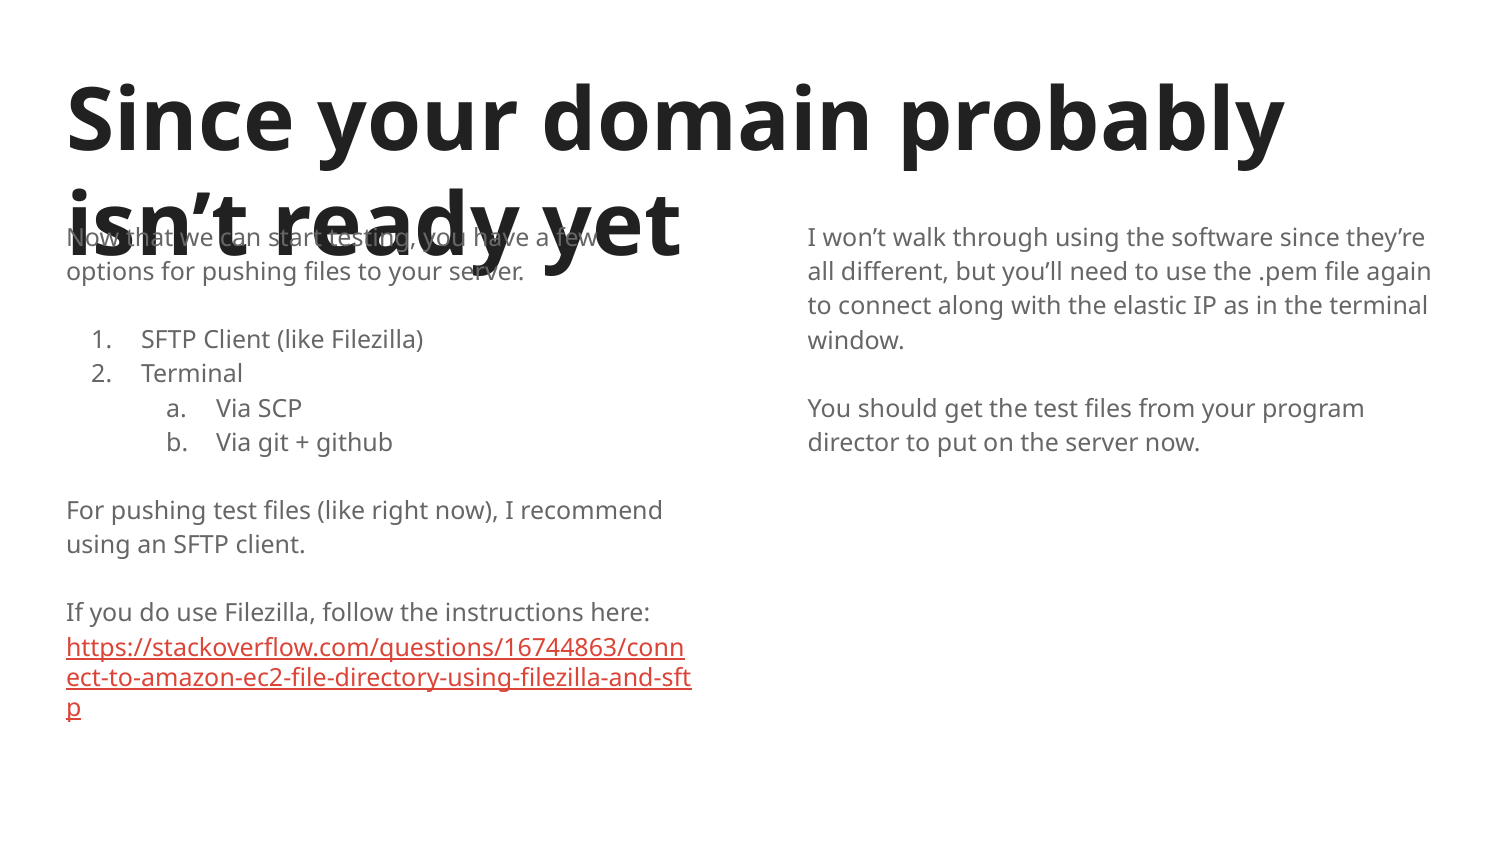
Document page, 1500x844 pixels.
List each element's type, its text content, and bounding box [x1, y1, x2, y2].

title Since your domain probably isn’t ready yet [51, 48, 1449, 180]
list Now that we can start testing, you have a few options for pushing files to your server. SFTP Client (like Filezilla) Terminal Via SCP Via git + github For pushing test files (like right now), I recommend using an SFTP client. If you do use Filezilla, follow the instructions here: https://stackoverflow.com/questions/16744863/connect-to-amazon-ec2-file-directory-using-filezilla-and-sftp [51, 201, 708, 800]
list I won’t walk through using the software since they’re all different, but you’ll need to use the .pem file again to connect along with the elastic IP as in the terminal window. You should get the test files from your program director to put on the server now. [792, 201, 1449, 750]
